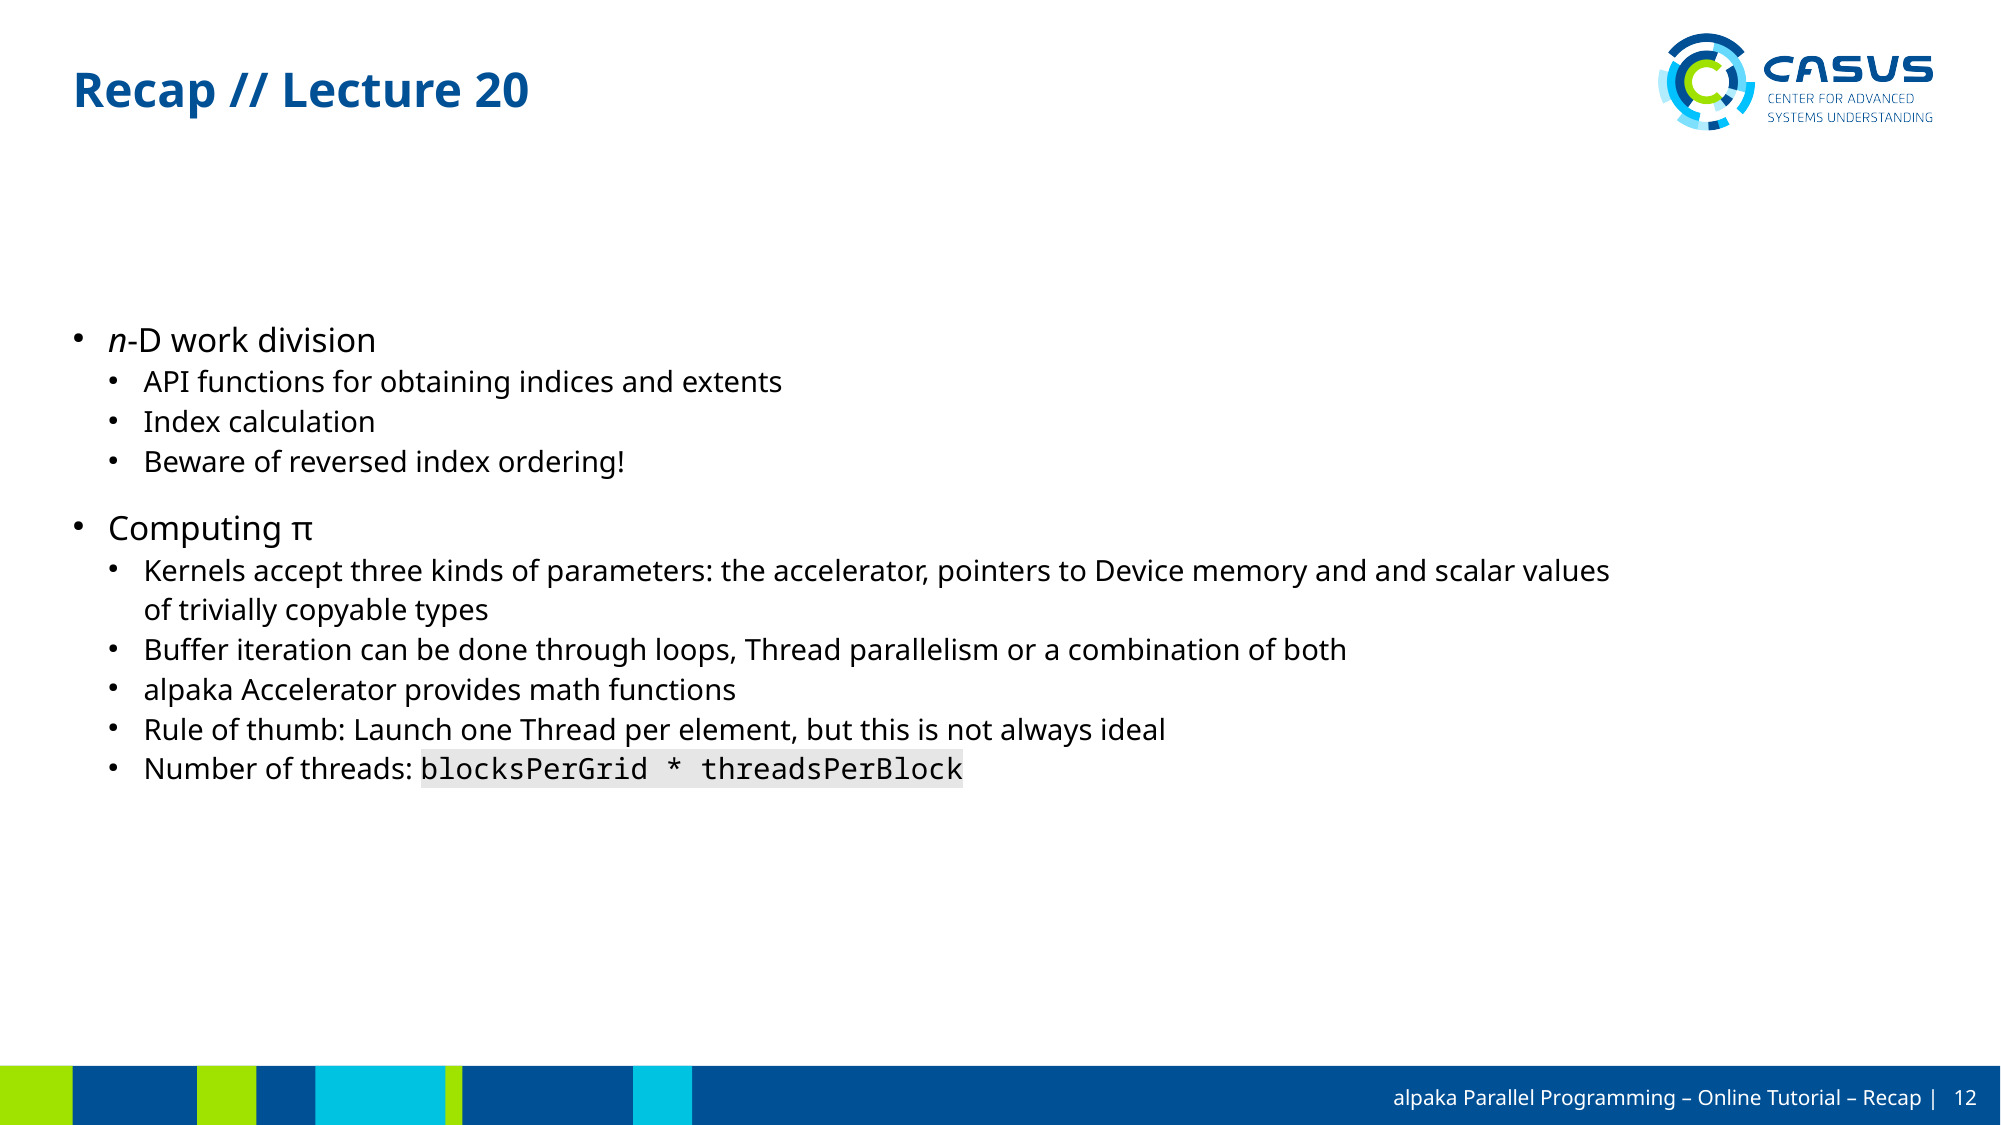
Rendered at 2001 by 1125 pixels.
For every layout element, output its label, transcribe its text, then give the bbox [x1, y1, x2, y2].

list n-D work division API functions for obtaining indices and extents Index calculation Beware of reversed index ordering! Computing π Kernels accept three kinds of parameters: the accelerator, pointers to Device memory and and scalar values of trivially copyable types Buffer iteration can be done through loops, Thread parallelism or a combination of both alpaka Accelerator provides math functions Rule of thumb: Launch one Thread per element, but this is not always ideal Number of threads: blocksPerGrid * threadsPerBlock [72, 316, 1620, 979]
title Recap // Lecture 20 [72, 54, 1620, 123]
picture [1658, 33, 1933, 131]
